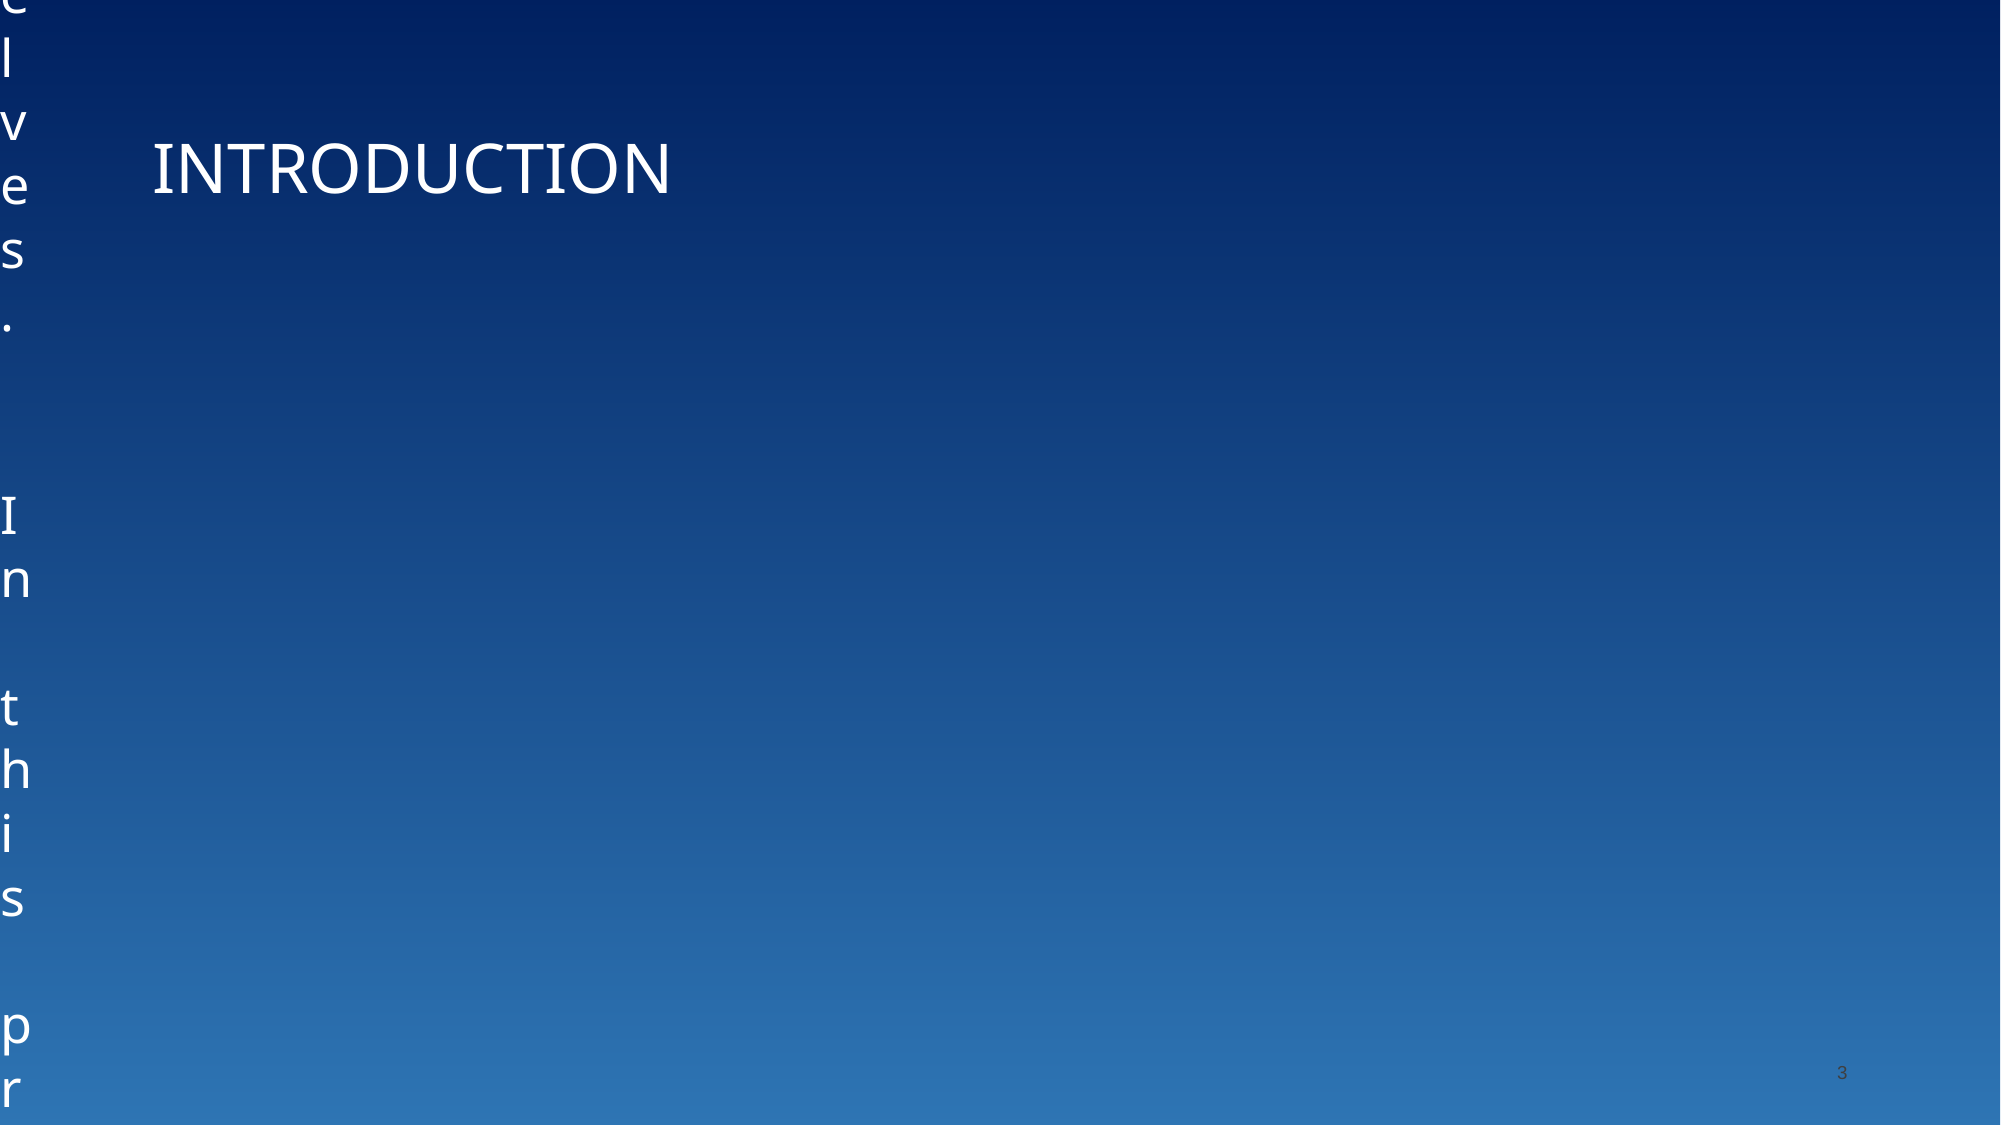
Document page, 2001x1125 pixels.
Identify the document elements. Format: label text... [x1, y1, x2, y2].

title INTRODUCTION [137, 59, 1863, 278]
slide_number 3 [1412, 1042, 1863, 1103]
